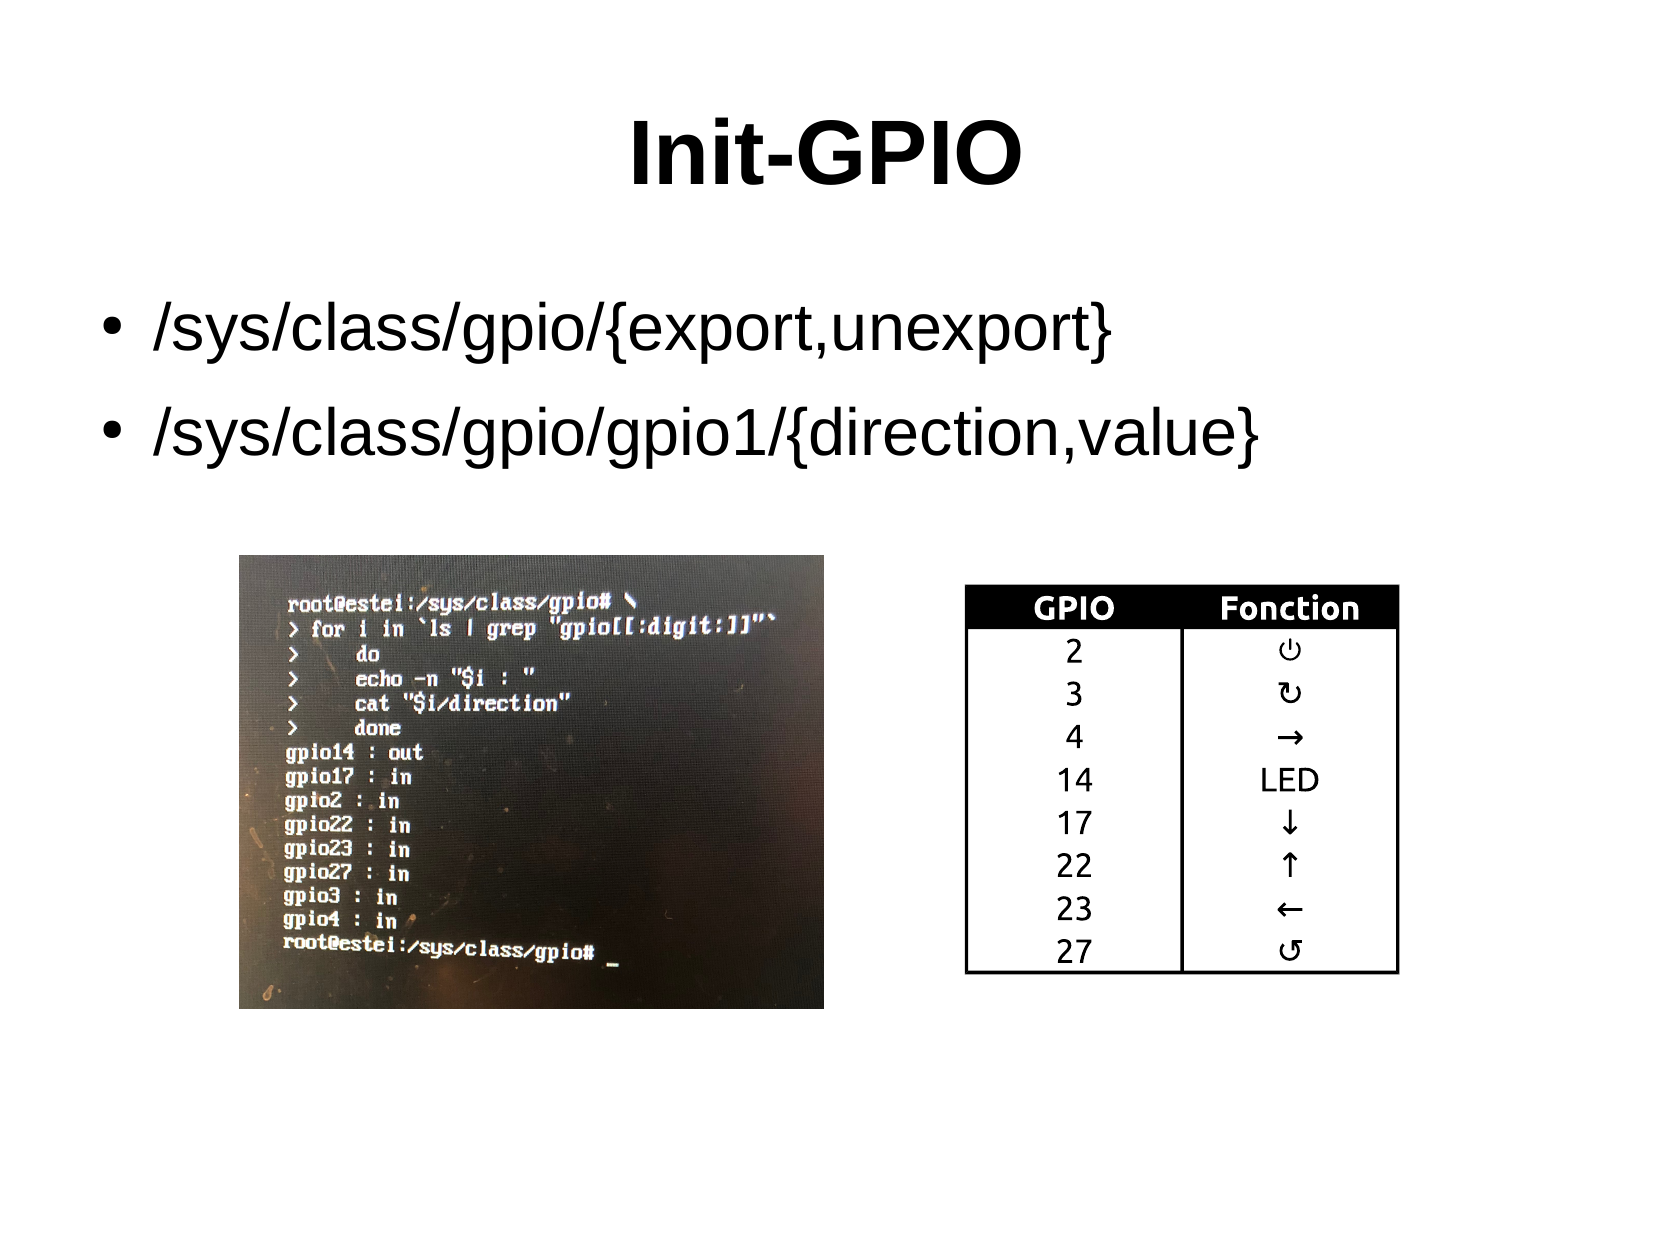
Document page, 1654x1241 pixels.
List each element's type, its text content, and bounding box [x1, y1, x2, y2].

title Init-GPIO [82, 49, 1571, 257]
picture [964, 584, 1400, 975]
list /sys/class/gpio/{export,unexport} /sys/class/gpio/gpio1/{direction,value} [82, 290, 1571, 634]
picture [239, 555, 824, 1009]
